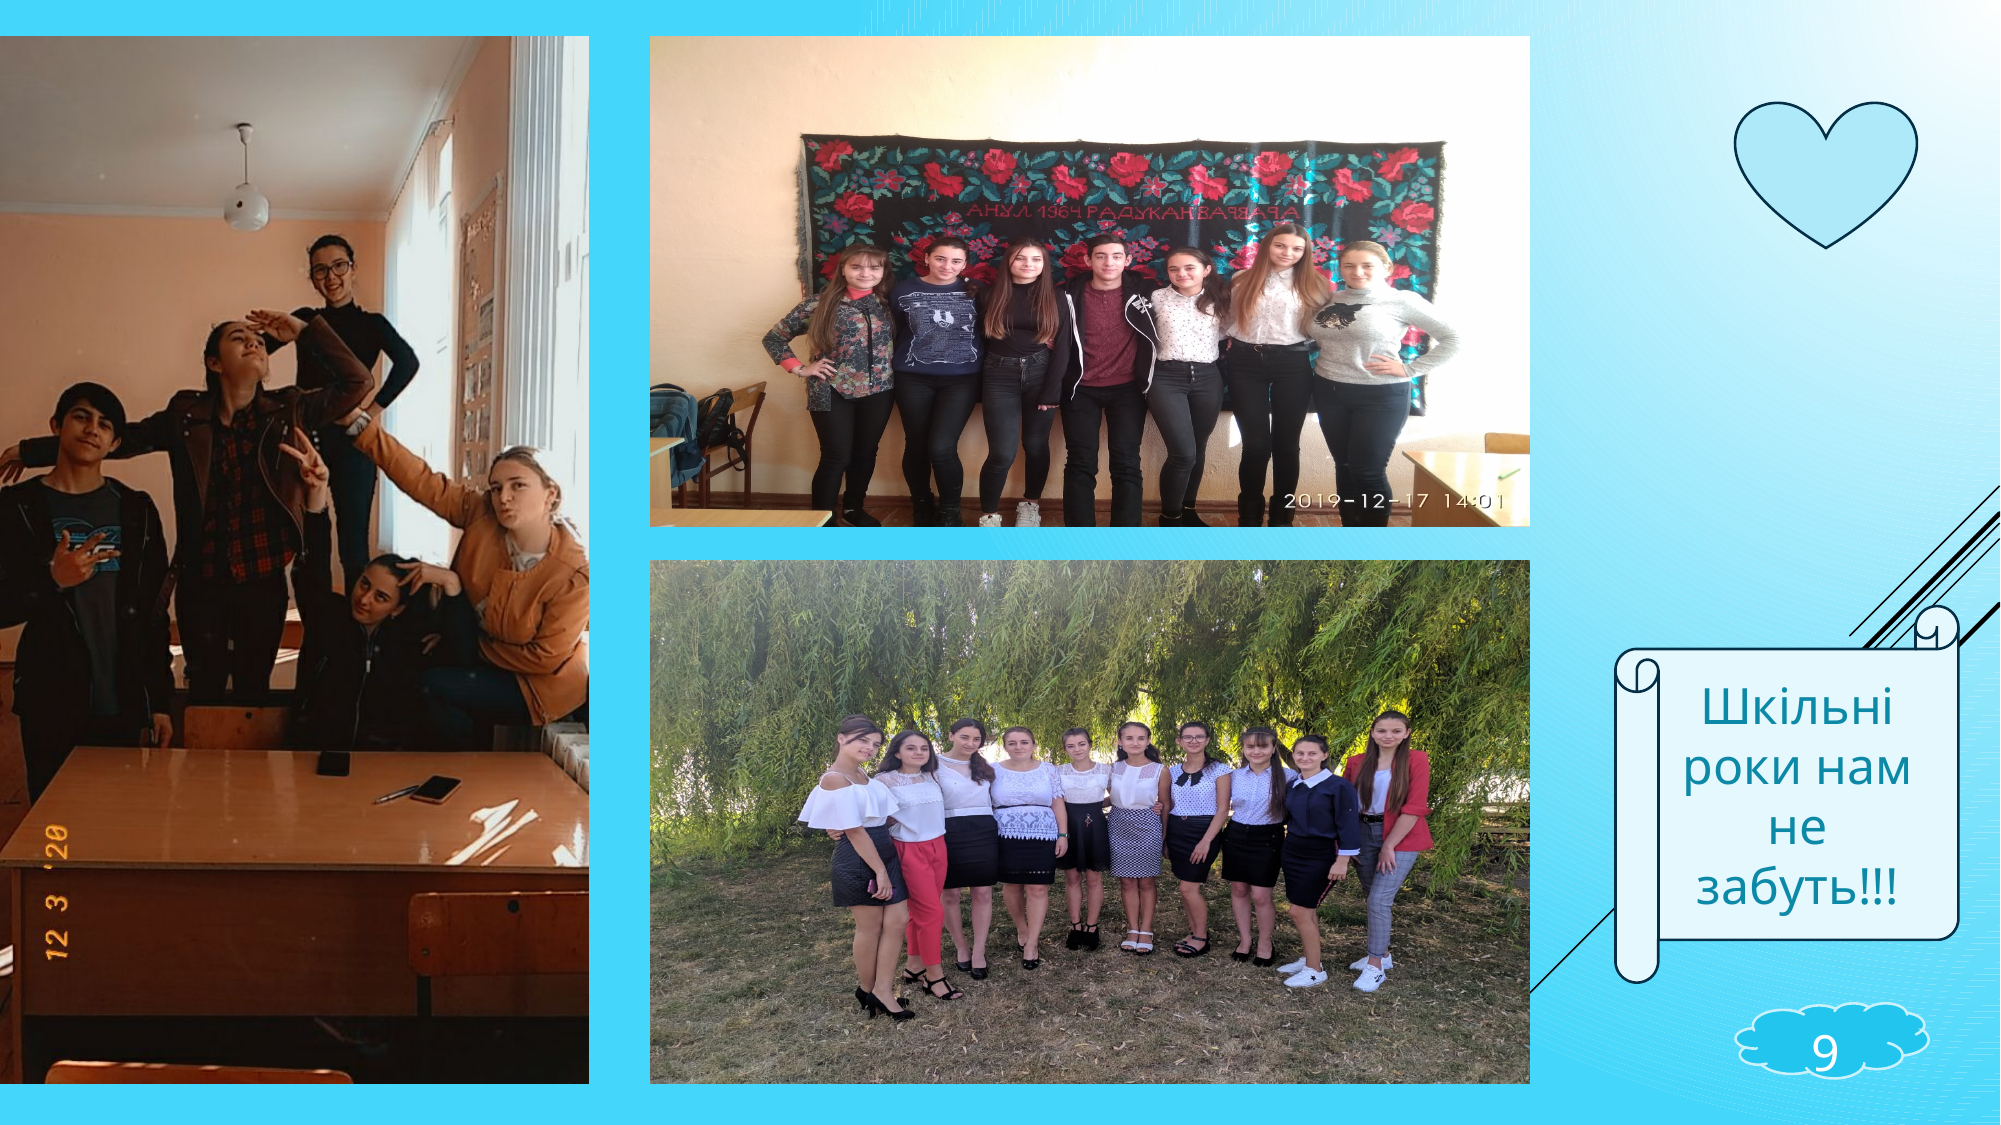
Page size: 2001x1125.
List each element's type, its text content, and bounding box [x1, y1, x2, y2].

text_box [1735, 102, 1917, 249]
picture [650, 36, 1530, 527]
text_box Шкільні роки нам не забуть!!! [1615, 606, 1959, 983]
text_box 9 [1735, 1003, 1929, 1079]
picture [0, 36, 589, 1084]
picture [650, 560, 1530, 1084]
